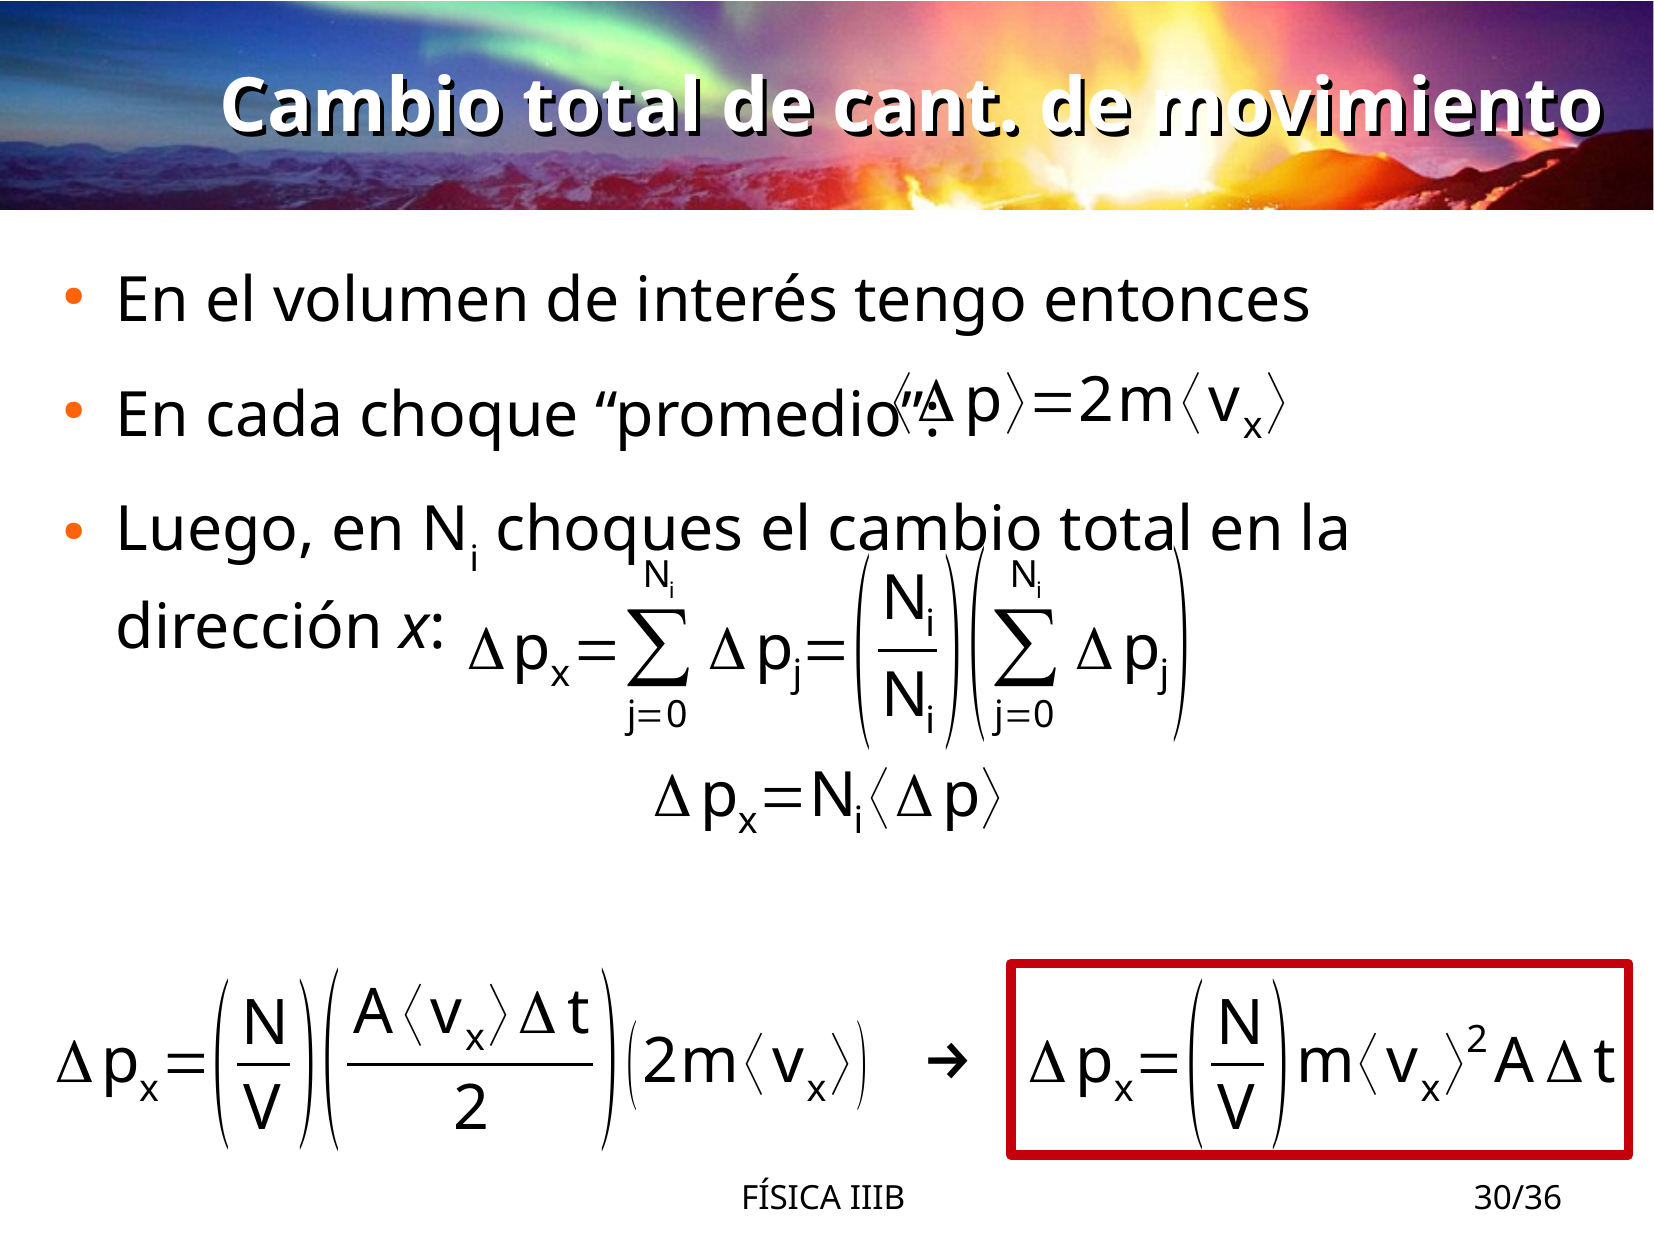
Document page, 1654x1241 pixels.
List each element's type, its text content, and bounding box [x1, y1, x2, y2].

chart [885, 360, 1295, 448]
title Cambio total de cant. de movimiento [45, 15, 1606, 191]
chart [459, 542, 1199, 844]
chart [47, 963, 1006, 1156]
list En el volumen de interés tengo entonces En cada choque “promedio”: Luego, en Ni choques el cambio total en la dirección x: Y entonces [45, 255, 1606, 1156]
chart [1016, 968, 1623, 1150]
picture [0, 1, 1654, 210]
